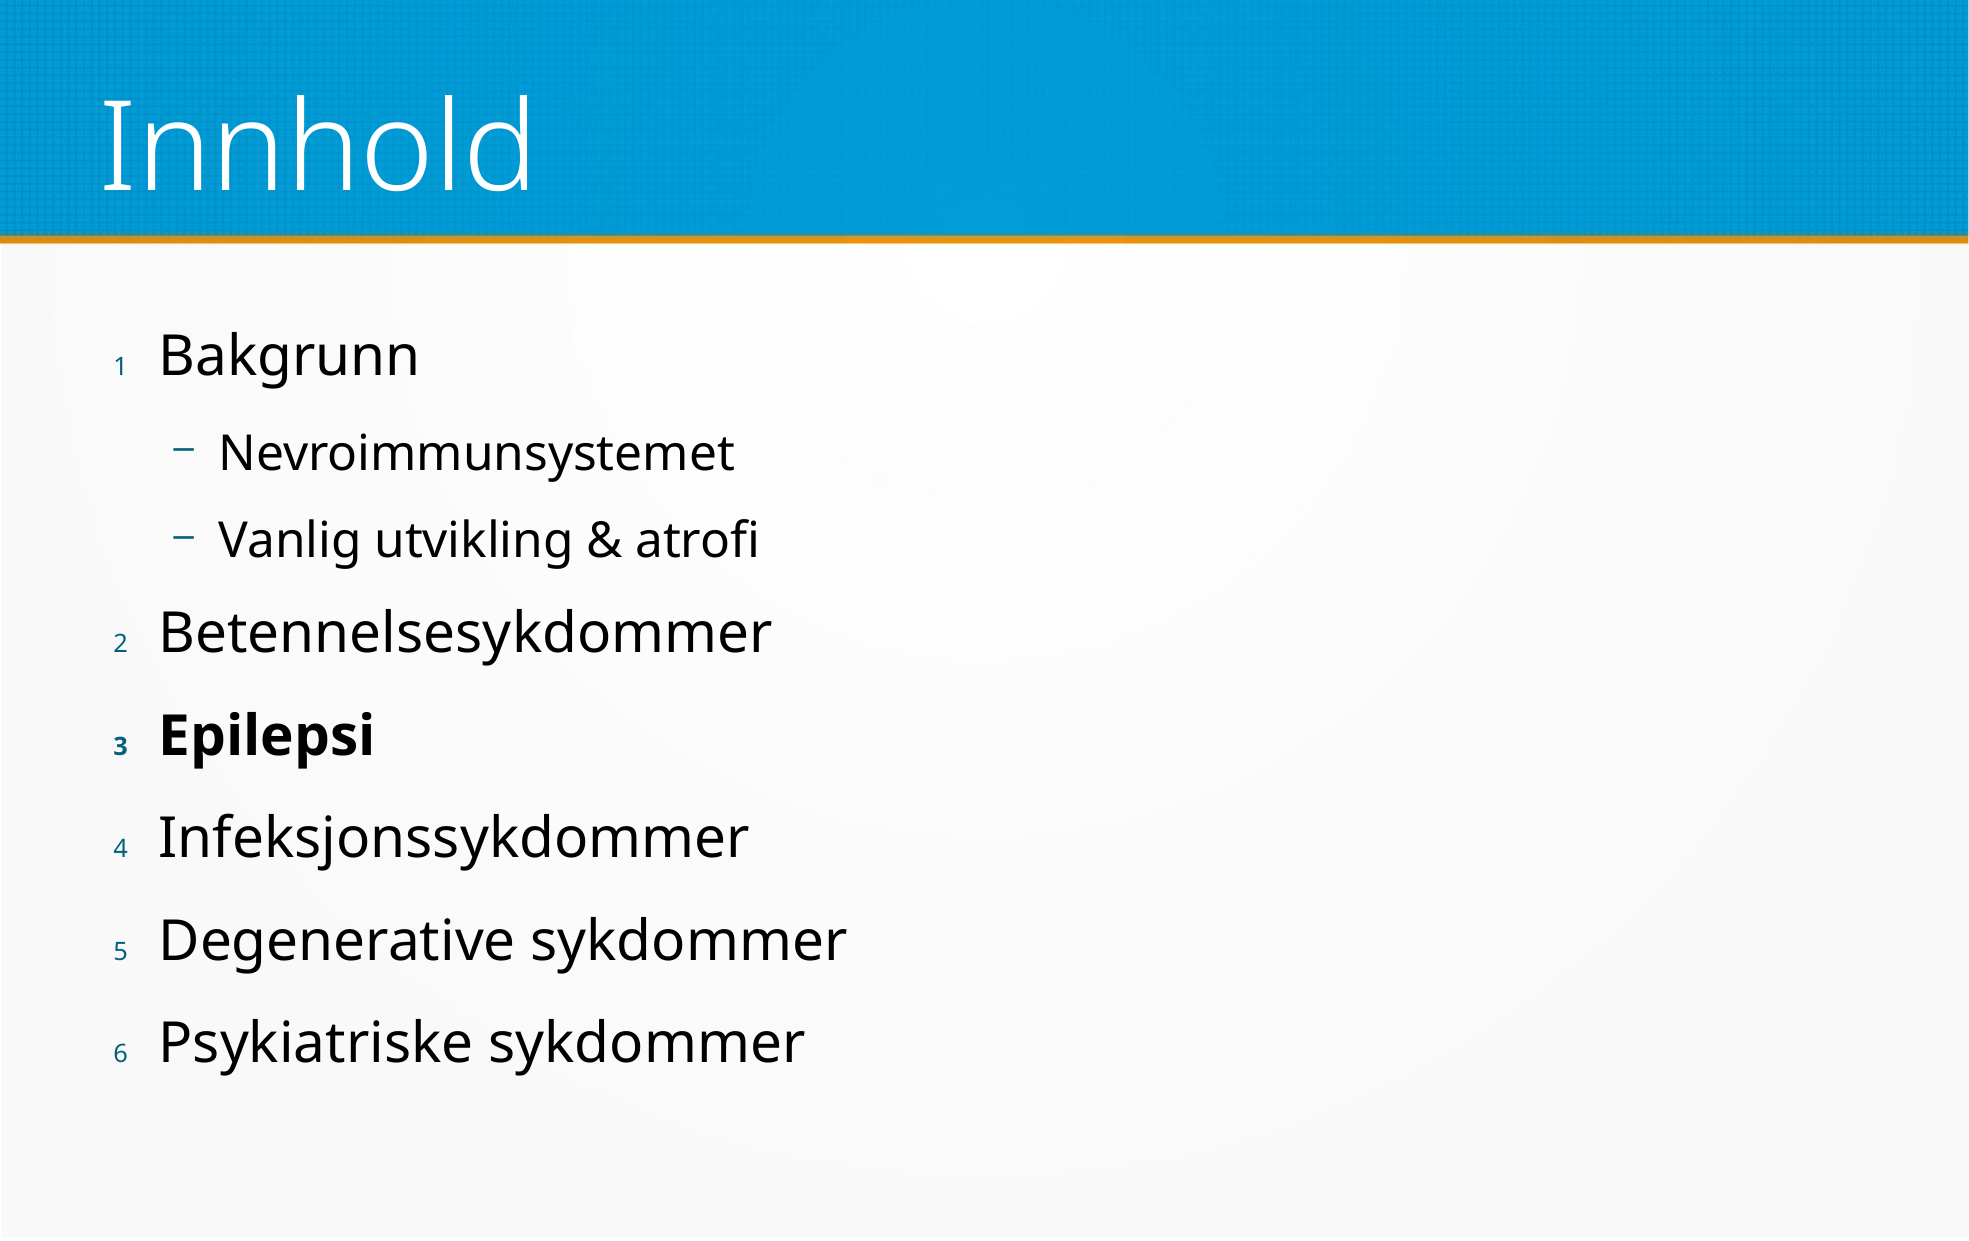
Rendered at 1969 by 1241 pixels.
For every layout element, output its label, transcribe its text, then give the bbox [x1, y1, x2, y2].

picture [0, 233, 1969, 1241]
title Innhold [98, 19, 1870, 227]
list Bakgrunn Nevroimmunsystemet Vanlig utvikling & atrofi Betennelsesykdommer Epilepsi Infeksjonssykdommer Degenerative sykdommer Psykiatriske sykdommer [98, 315, 1861, 1081]
